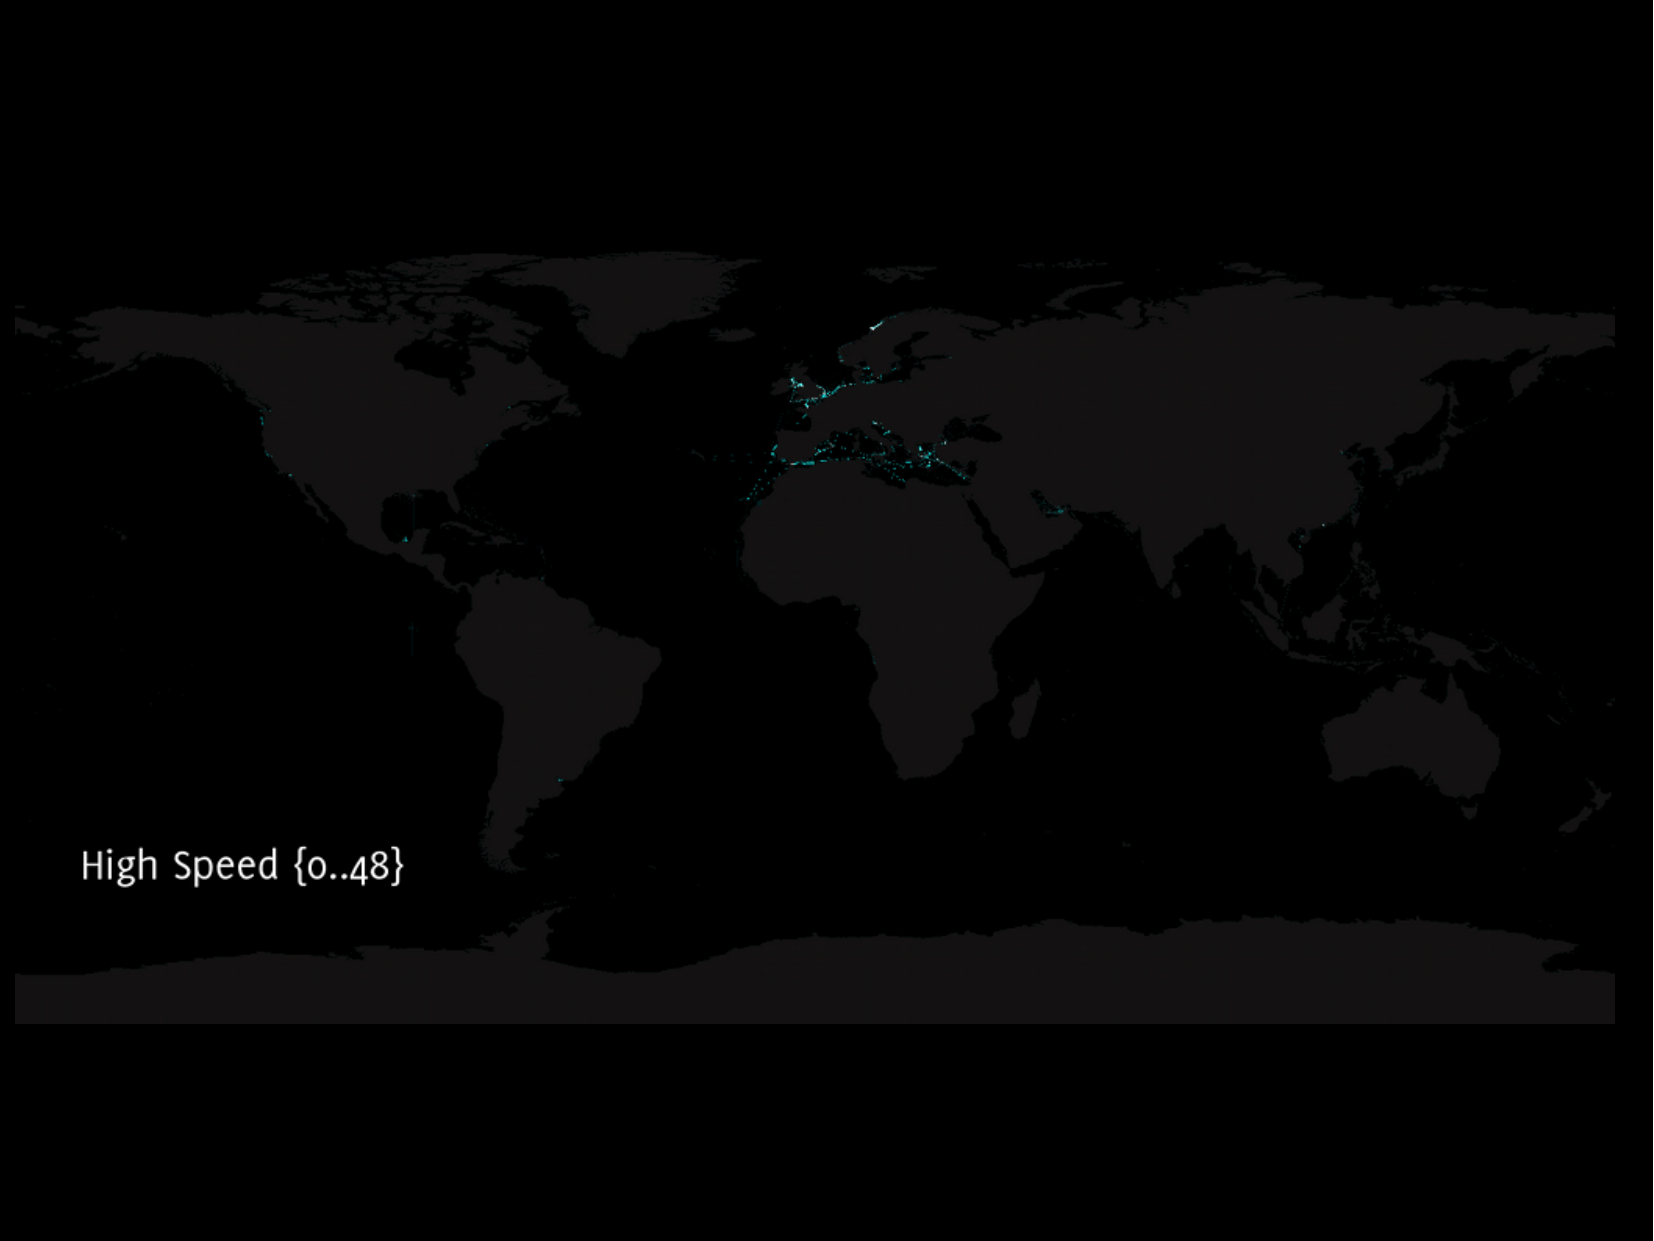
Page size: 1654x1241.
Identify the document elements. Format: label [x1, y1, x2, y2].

picture [15, 224, 1615, 1024]
